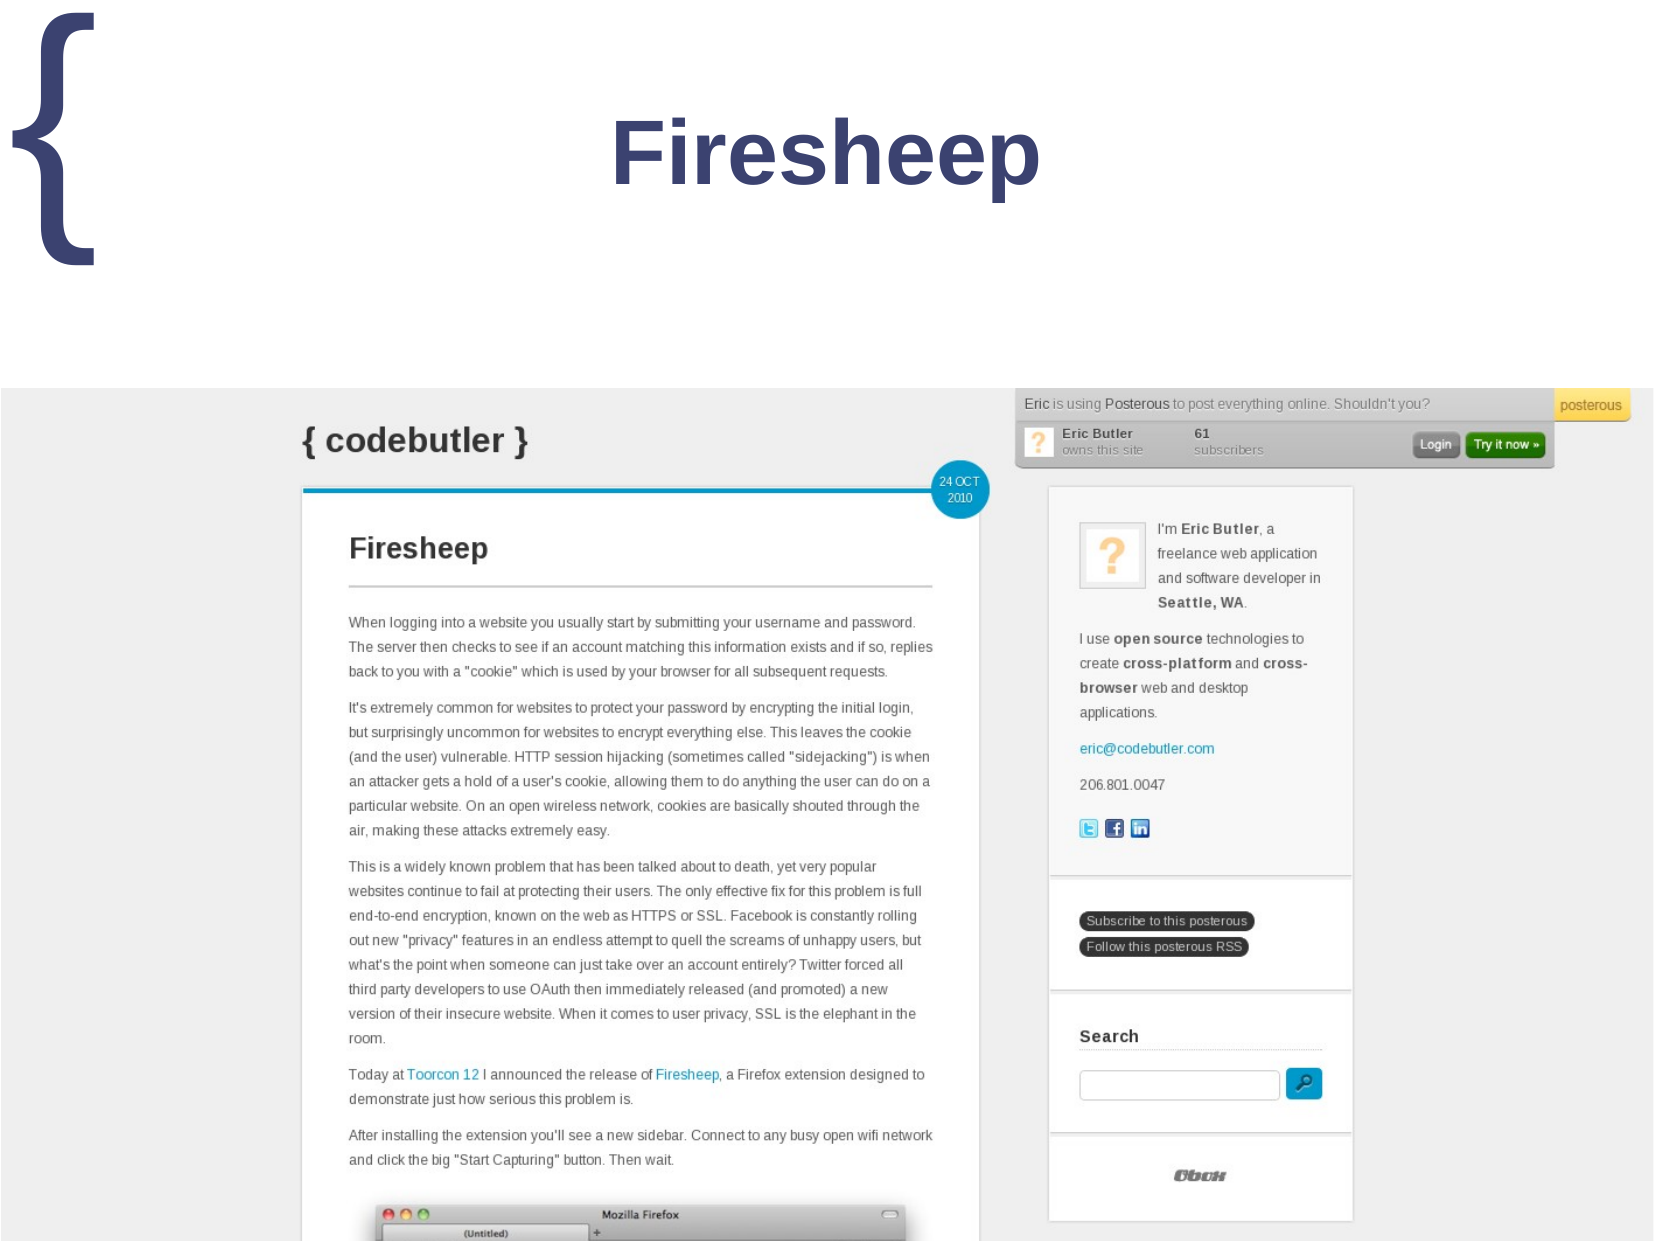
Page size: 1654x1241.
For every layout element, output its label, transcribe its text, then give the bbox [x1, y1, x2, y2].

picture [1, 388, 1654, 1241]
title Firesheep [82, 56, 1571, 250]
